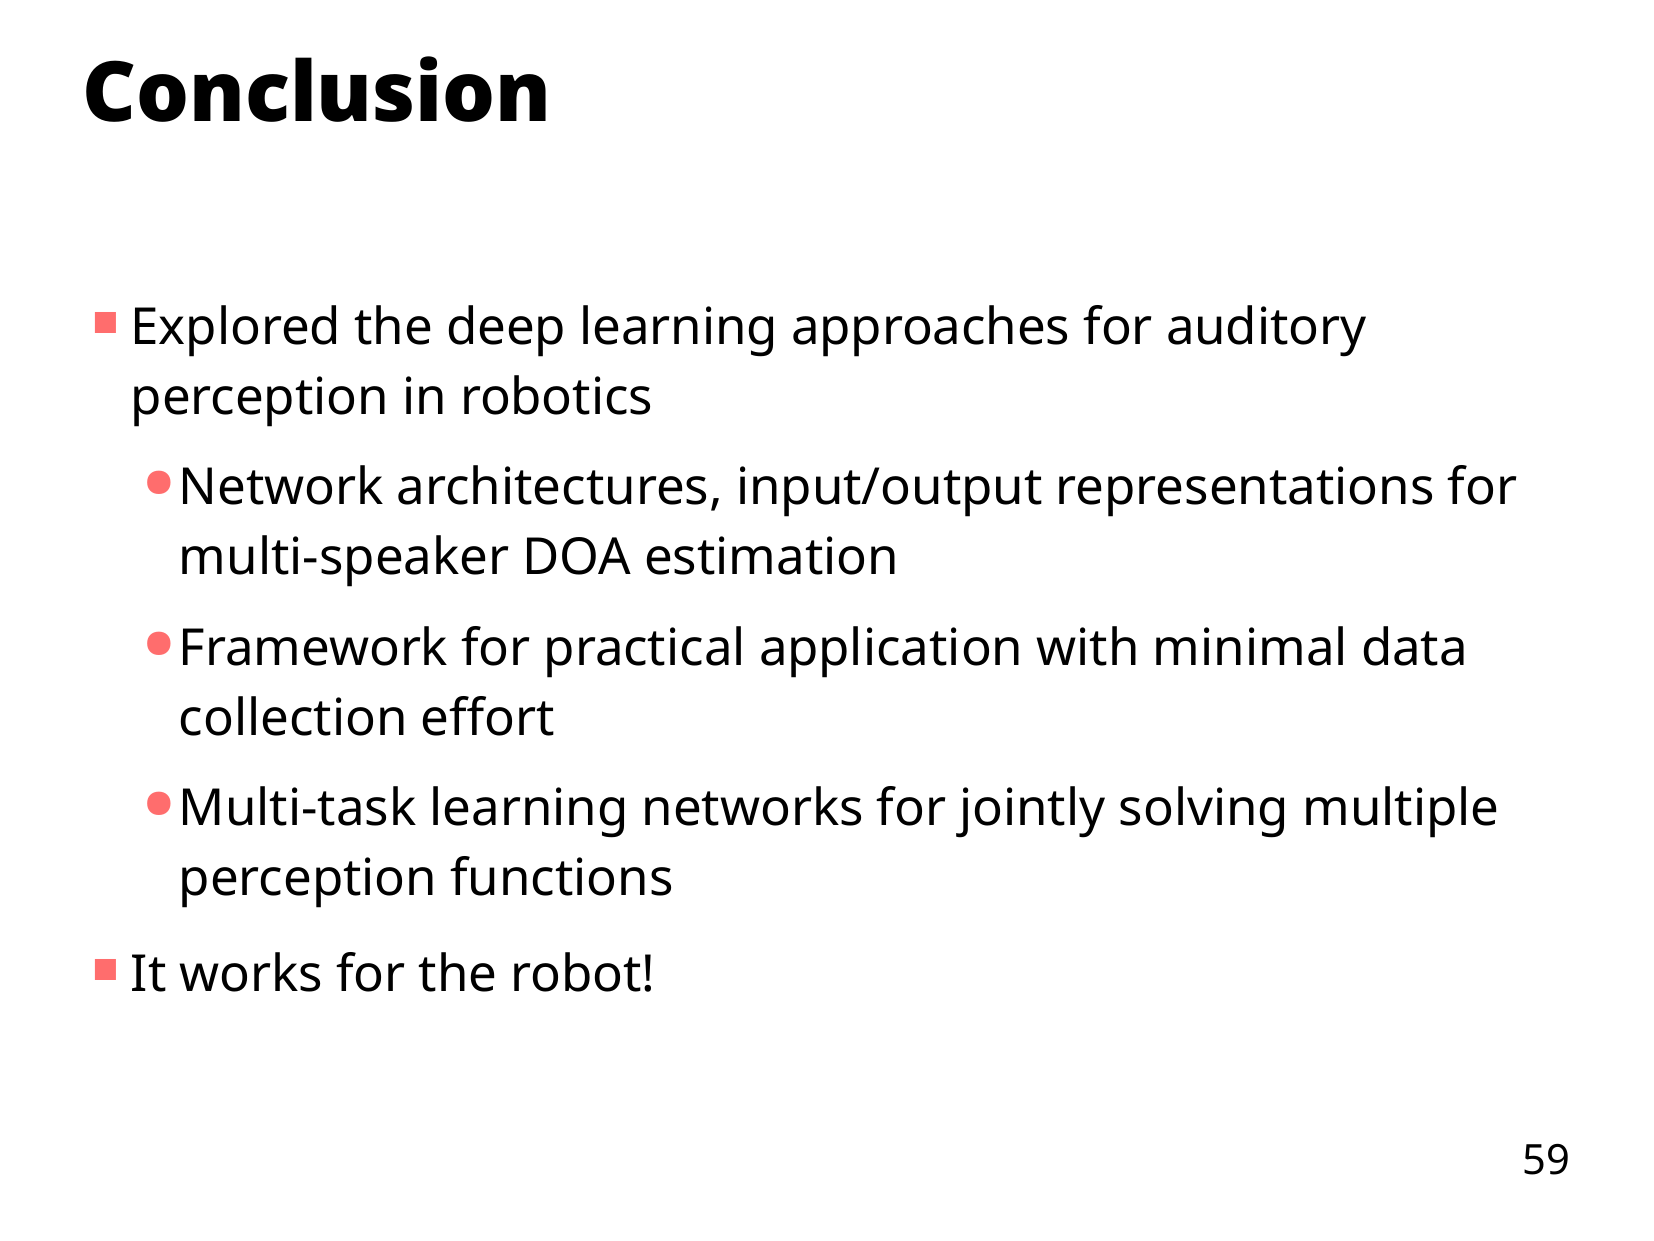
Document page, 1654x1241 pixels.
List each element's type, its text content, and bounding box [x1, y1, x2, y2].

list Explored the deep learning approaches for auditory perception in robotics Network architectures, input/output representations for multi-speaker DOA estimation Framework for practical application with minimal data collection effort Multi-task learning networks for jointly solving multiple perception functions It works for the robot! [82, 290, 1571, 1010]
title Conclusion [82, 37, 1571, 143]
